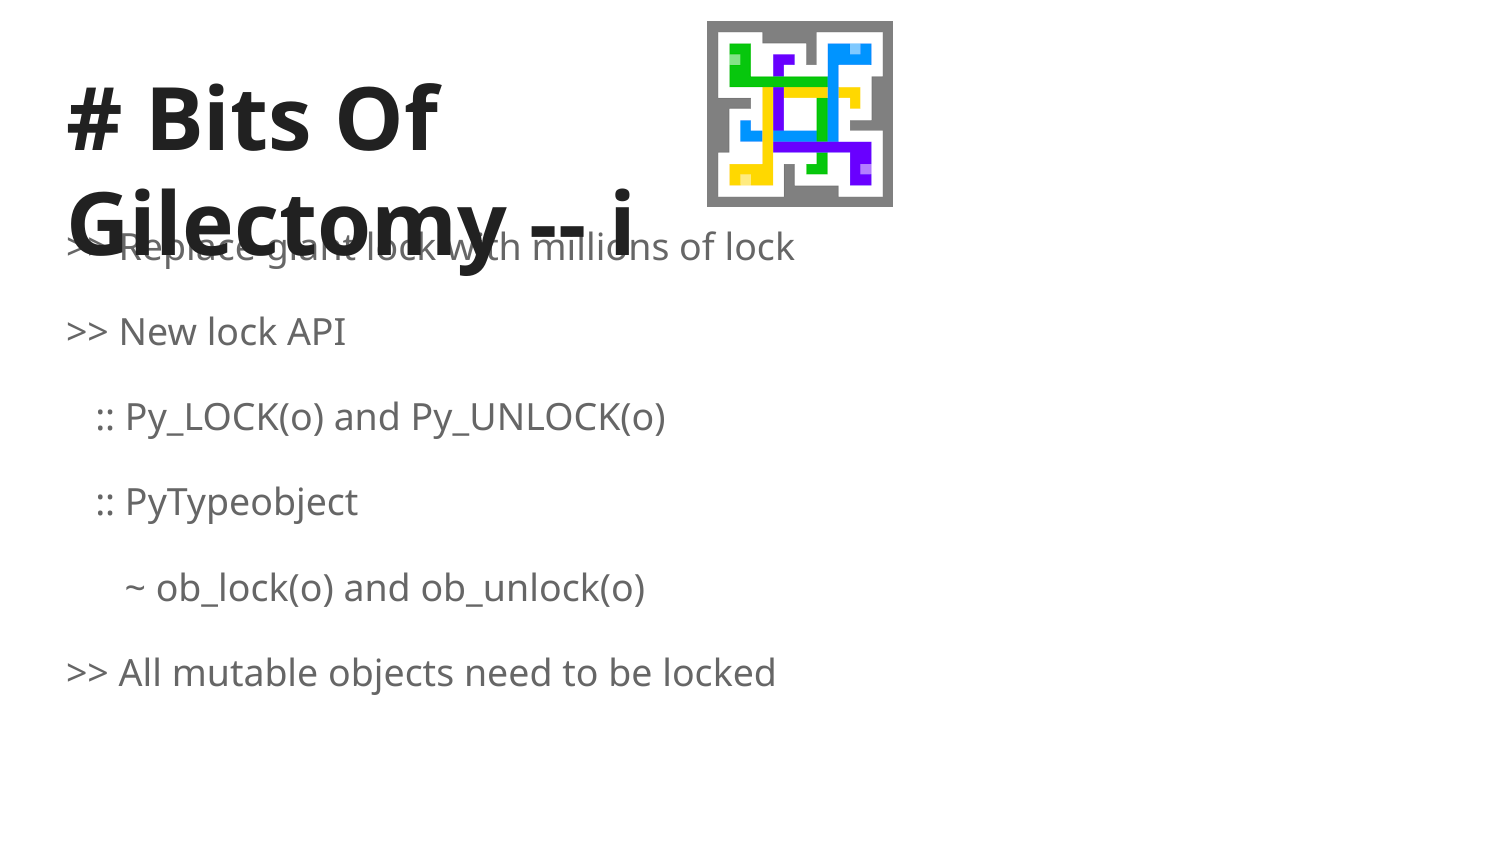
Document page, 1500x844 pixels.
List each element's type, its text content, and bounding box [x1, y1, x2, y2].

list >> Replace giant lock with millions of lock >> New lock API :: Py_LOCK(o) and Py_UNLOCK(o) :: PyTypeobject ~ ob_lock(o) and ob_unlock(o) >> All mutable objects need to be locked [51, 201, 1449, 750]
title # Bits Of Gilectomy -- i [51, 48, 704, 180]
picture [707, 21, 893, 207]
